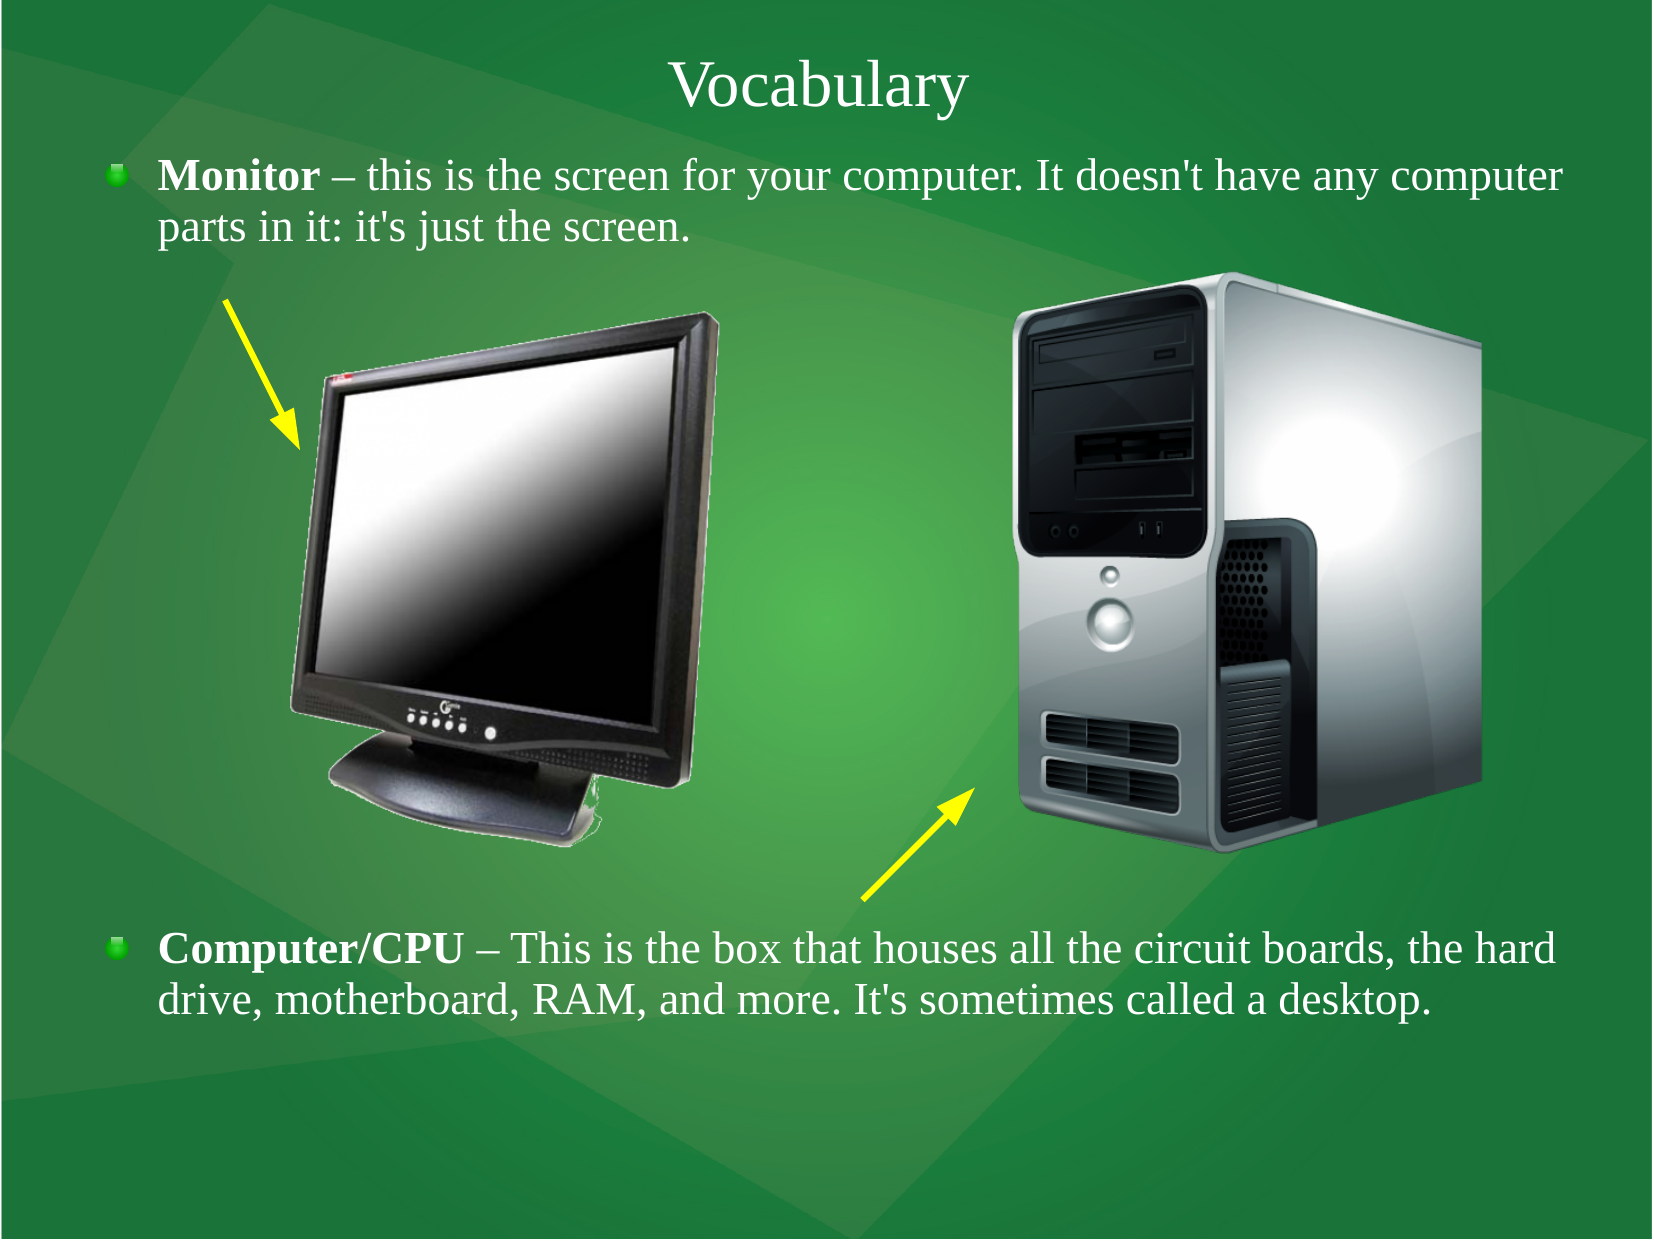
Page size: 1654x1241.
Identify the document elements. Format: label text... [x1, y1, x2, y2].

picture [937, 809, 943, 820]
picture [937, 262, 1558, 863]
list Monitor – this is the screen for your computer. It doesn't have any computer parts in it: it's just the screen. Computer/CPU – This is the box that houses all the circuit boards, the hard drive, motherboard, RAM, and more. It's sometimes called a desktop. [86, 149, 1576, 1190]
picture [0, 0, 1652, 1241]
title Vocabulary [75, 0, 1564, 188]
picture [225, 299, 788, 863]
